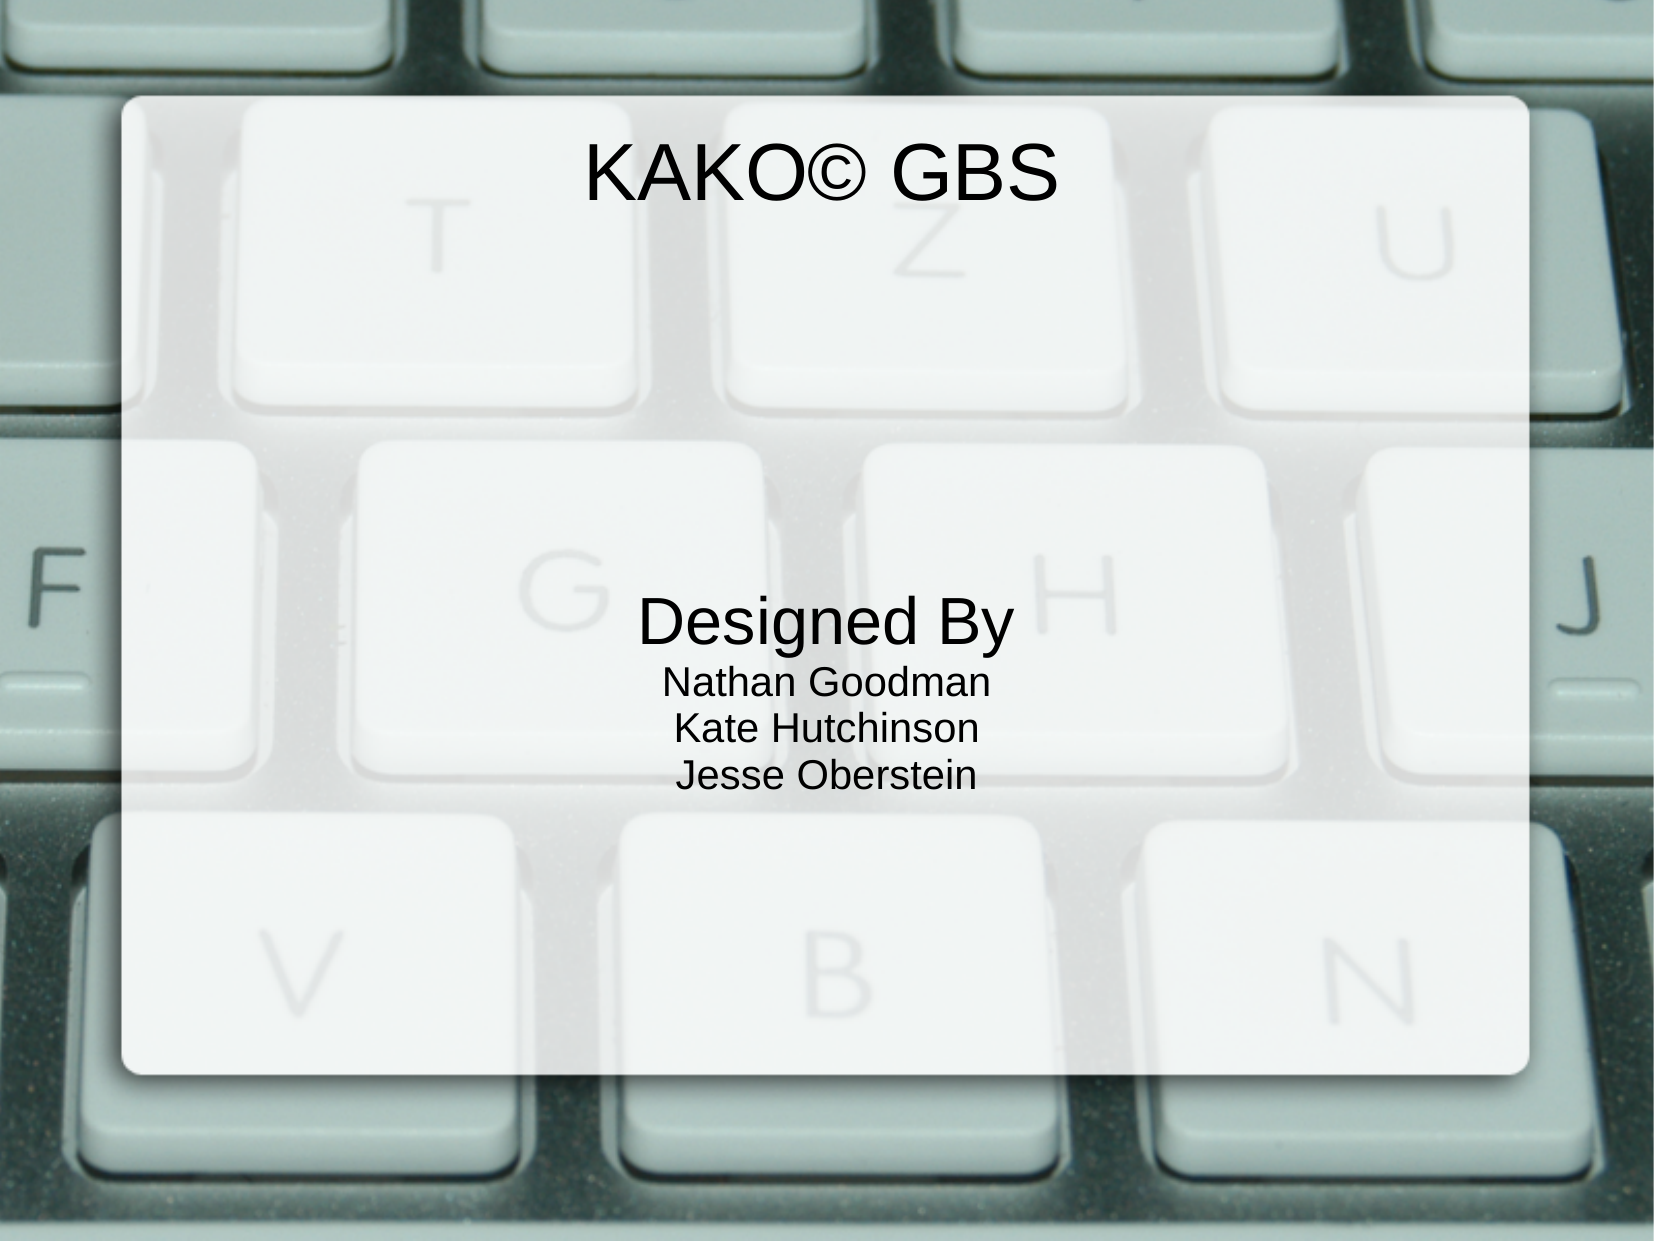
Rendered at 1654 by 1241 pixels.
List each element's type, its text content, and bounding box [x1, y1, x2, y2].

picture [0, 0, 1654, 1241]
subtitle Designed By Nathan Goodman Kate Hutchinson Jesse Oberstein [147, 354, 1506, 1074]
title KAKO© GBS [78, 68, 1567, 276]
